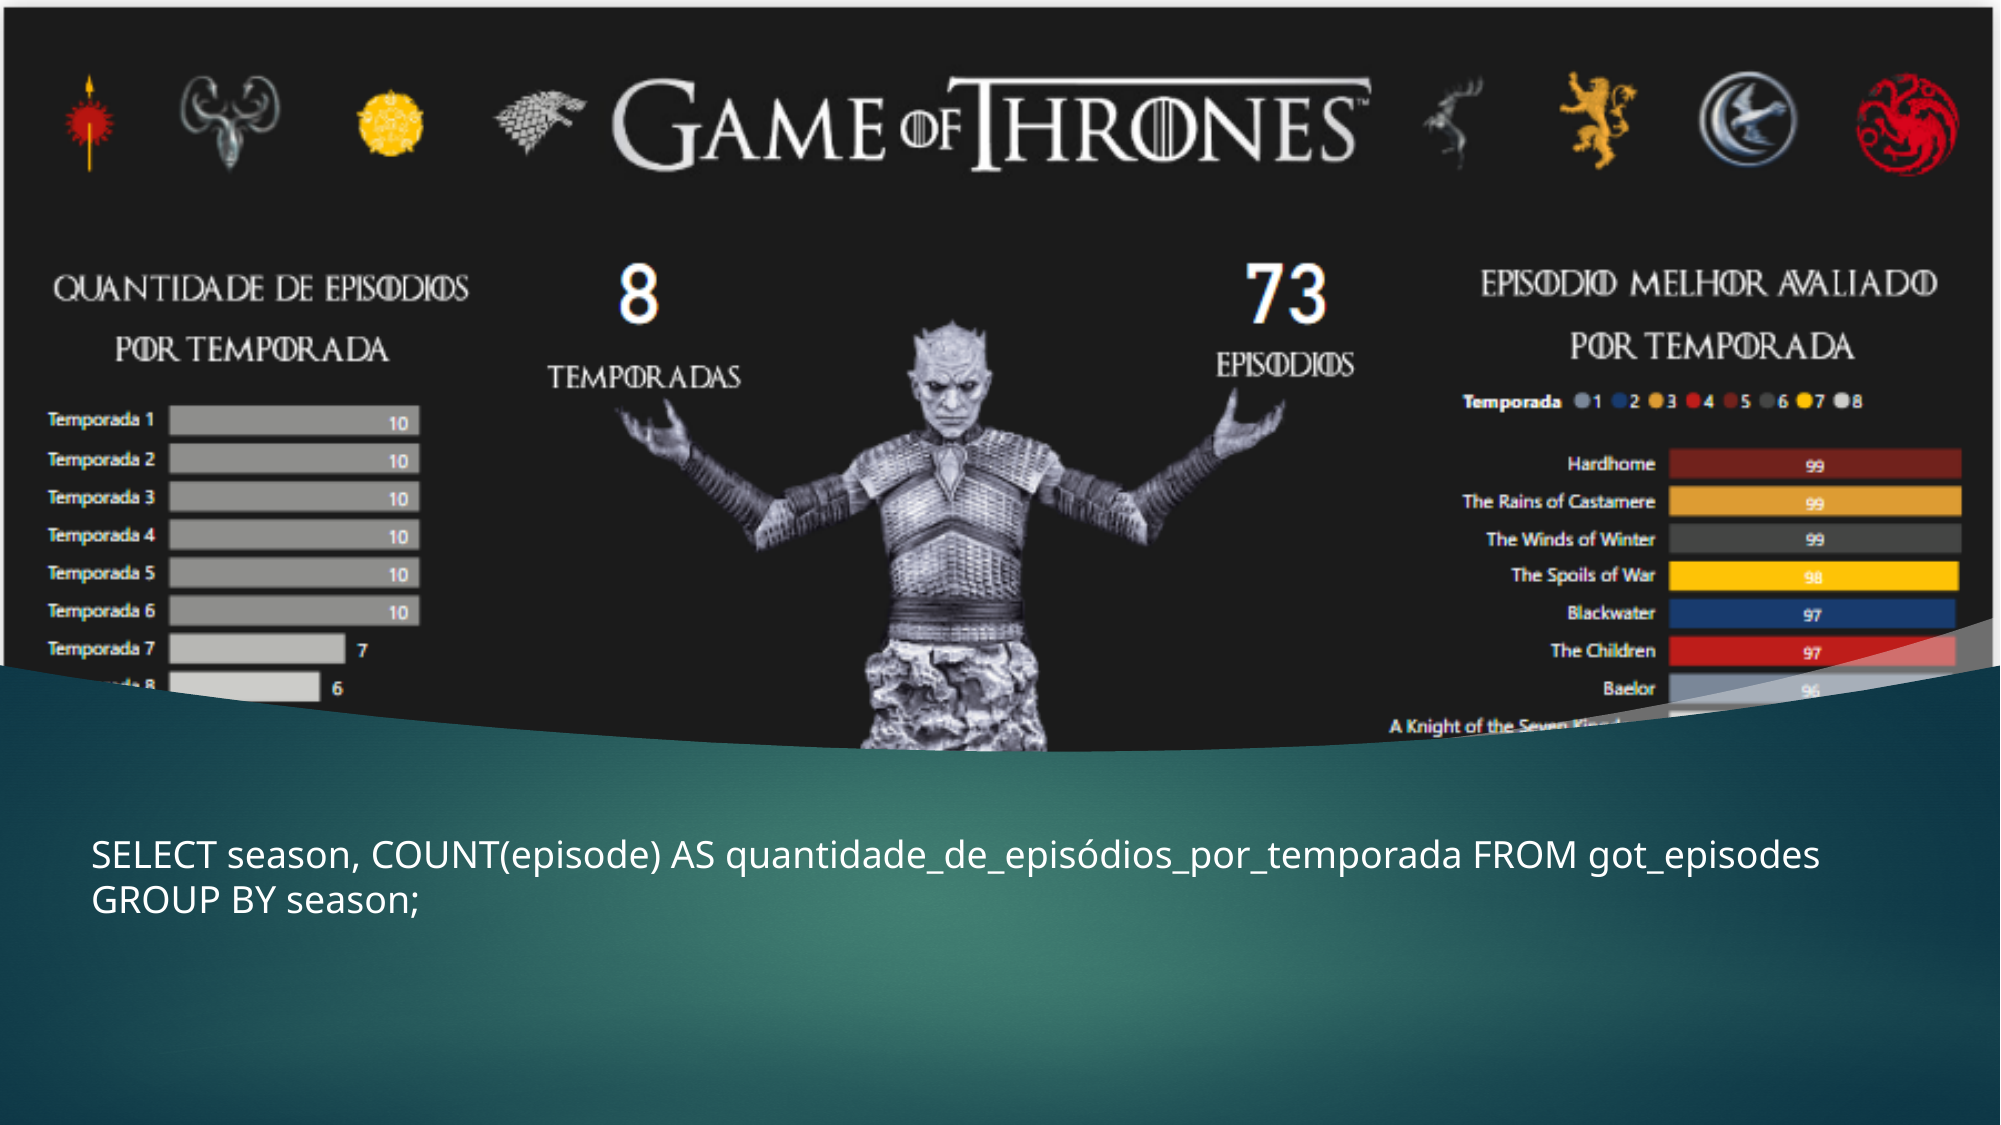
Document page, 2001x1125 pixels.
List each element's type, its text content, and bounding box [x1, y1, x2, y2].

picture [0, 0, 2000, 751]
text_box [0, 615, 2000, 1125]
text_box SELECT season, COUNT(episode) AS quantidade_de_episódios_por_temporada FROM got_episodes GROUP BY season; [75, 823, 1950, 930]
